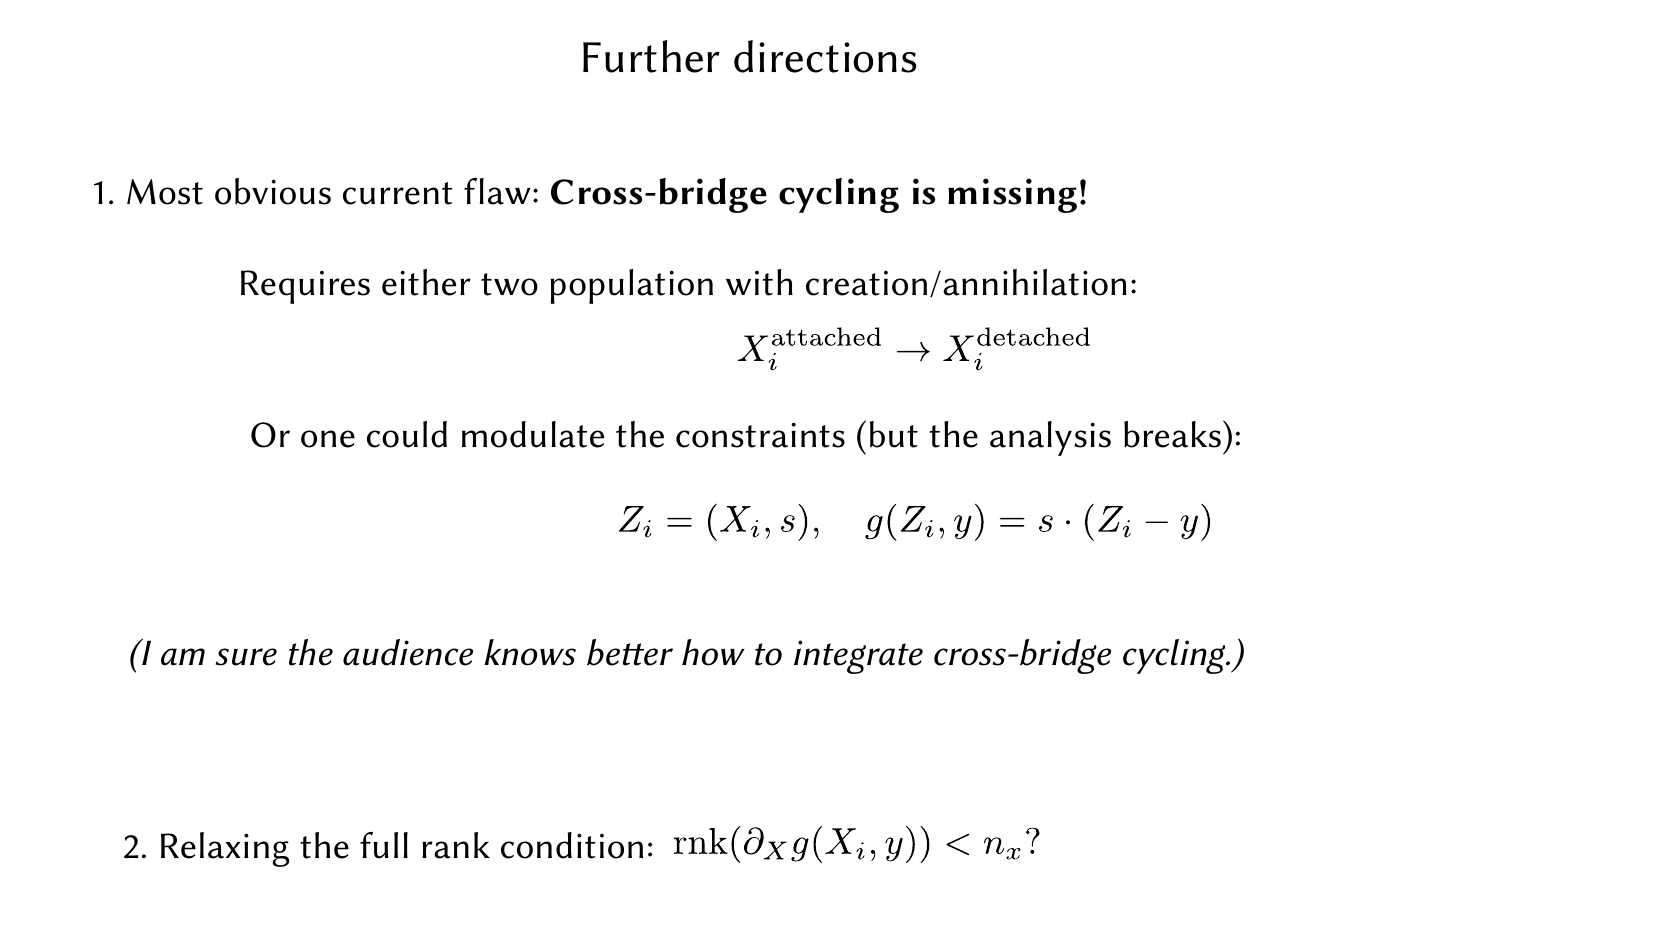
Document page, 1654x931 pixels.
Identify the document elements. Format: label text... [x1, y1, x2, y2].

text_box [974, 503, 984, 541]
text_box [896, 341, 930, 362]
text_box [865, 515, 883, 540]
text_box [618, 506, 644, 532]
text_box [1085, 503, 1094, 541]
text_box [1180, 515, 1198, 540]
text_box [939, 527, 944, 539]
text_box [810, 333, 836, 346]
text_box [743, 827, 764, 855]
text_box [1062, 333, 1074, 346]
text_box [906, 825, 915, 864]
text_box [1018, 333, 1045, 346]
text_box [887, 503, 897, 541]
text_box [771, 333, 785, 346]
text_box [780, 515, 795, 532]
text_box [870, 849, 876, 861]
text_box [867, 327, 881, 346]
text_box [786, 329, 796, 346]
text_box [1098, 506, 1123, 532]
text_box [856, 847, 865, 860]
text_box [1122, 525, 1131, 538]
text_box [853, 333, 865, 346]
text_box [1201, 503, 1211, 541]
text_box [983, 837, 1005, 855]
text_box [954, 515, 972, 540]
text_box [798, 503, 808, 541]
text_box [943, 335, 975, 361]
text_box [837, 327, 852, 346]
text_box [763, 841, 787, 860]
text_box [731, 825, 741, 864]
text_box [900, 506, 926, 532]
text_box [885, 837, 903, 862]
text_box [768, 358, 777, 371]
text_box [993, 333, 1005, 346]
text_box Requires either two population with creation/annihilation: [222, 254, 1154, 313]
text_box Or one could modulate the constraints (but the analysis breaks): [234, 406, 1257, 465]
text_box [925, 525, 934, 538]
text_box [797, 329, 807, 346]
text_box 2. Relaxing the full rank condition: [107, 817, 669, 875]
text_box [737, 335, 769, 361]
text_box (I am sure the audience knows better how to integrate cross-bridge cycling.) [112, 624, 1259, 683]
text_box 1. Most obvious current flaw: Cross-bridge cycling is missing! [75, 163, 1101, 222]
text_box [1046, 327, 1061, 346]
text_box [974, 358, 983, 371]
text_box [920, 825, 930, 864]
text_box [643, 525, 652, 538]
text_box Further directions [565, 24, 934, 92]
text_box [946, 833, 970, 856]
text_box [814, 527, 819, 539]
text_box [1006, 847, 1021, 860]
text_box [1038, 515, 1053, 532]
text_box [765, 527, 770, 539]
text_box [1075, 327, 1090, 346]
text_box [825, 828, 857, 854]
text_box [708, 503, 717, 541]
text_box [977, 327, 992, 346]
text_box [1006, 329, 1016, 346]
text_box [813, 825, 823, 864]
text_box [709, 828, 728, 854]
text_box [1026, 827, 1040, 847]
text_box [719, 506, 751, 532]
text_box [791, 837, 809, 862]
text_box [673, 837, 687, 854]
text_box [688, 837, 708, 854]
text_box [751, 525, 759, 538]
